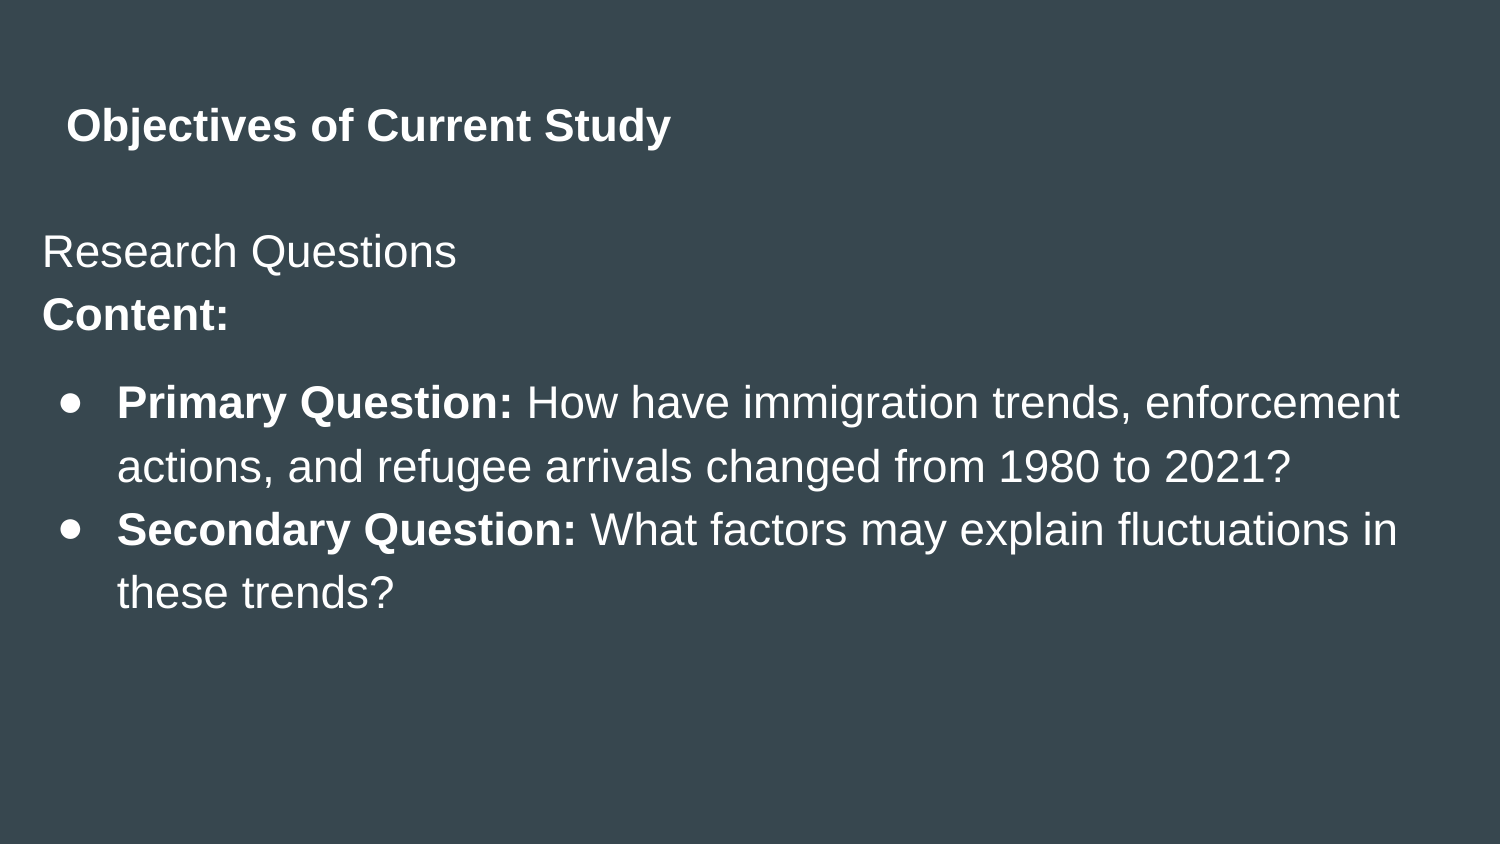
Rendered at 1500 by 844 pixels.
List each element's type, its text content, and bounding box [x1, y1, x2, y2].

list Research Questions Content: Primary Question: How have immigration trends, enforcement actions, and refugee arrivals changed from 1980 to 2021? Secondary Question: What factors may explain fluctuations in these trends? [26, 198, 1425, 759]
title Objectives of Current Study [51, 72, 1449, 167]
